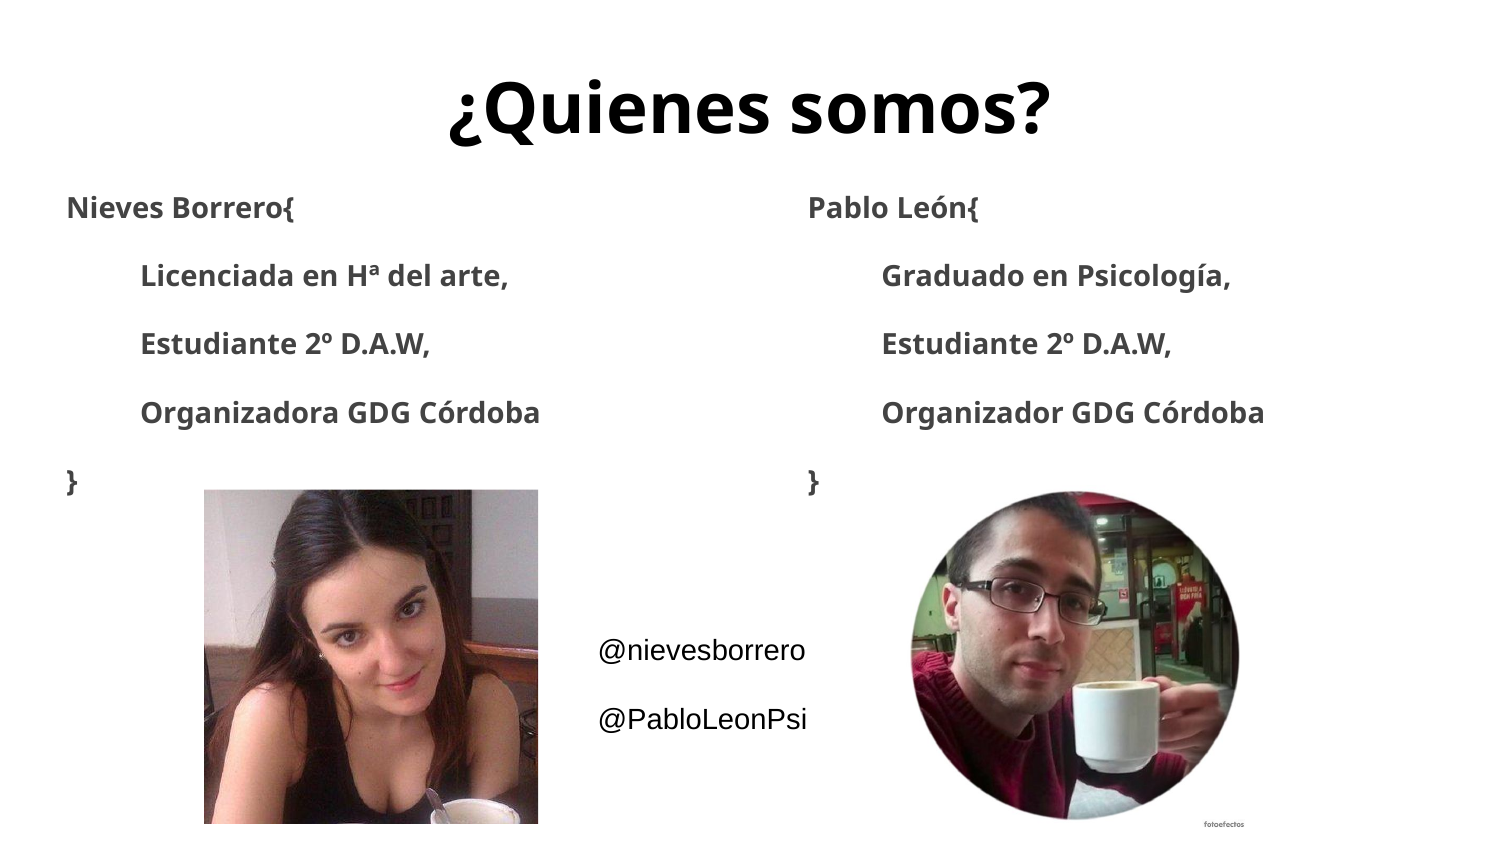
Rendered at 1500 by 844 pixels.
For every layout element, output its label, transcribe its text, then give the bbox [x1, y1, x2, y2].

title ¿Quienes somos? [51, 47, 1449, 148]
text_box @nievesborrero @PabloLeonPsi [582, 615, 859, 733]
list Pablo León{ Graduado en Psicología, Estudiante 2º D.A.W, Organizador GDG Córdoba } [792, 174, 1449, 525]
text_box [204, 489, 539, 824]
picture [902, 485, 1245, 828]
list Nieves Borrero{ Licenciada en Hª del arte, Estudiante 2º D.A.W, Organizadora GDG Córdoba } [51, 174, 708, 535]
